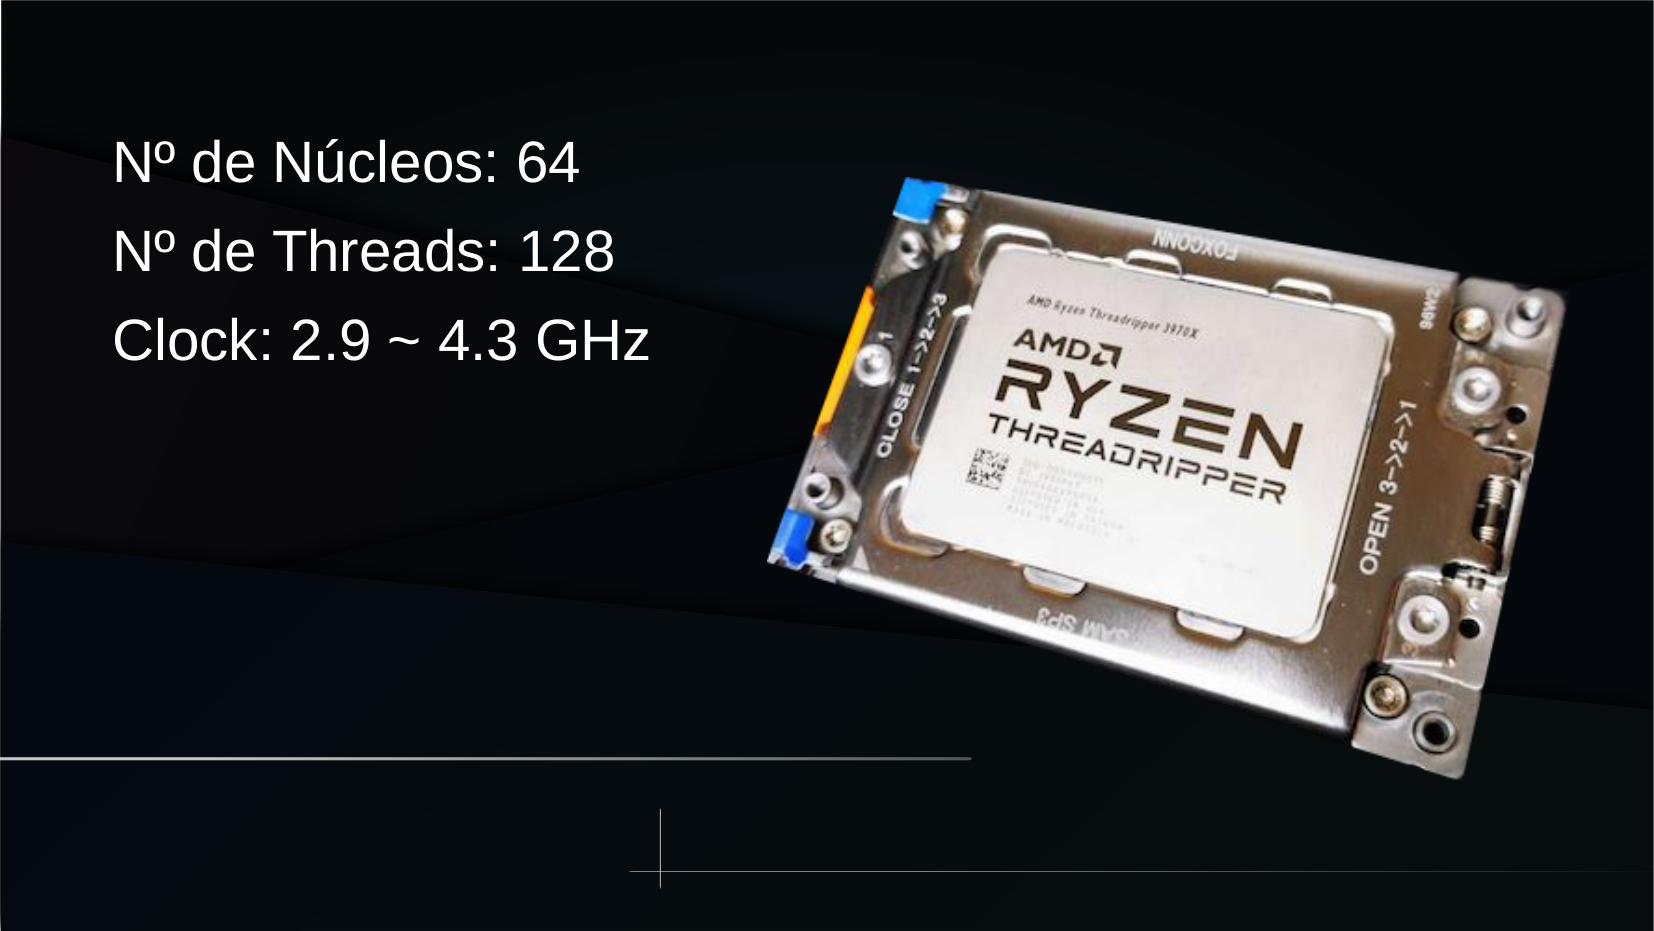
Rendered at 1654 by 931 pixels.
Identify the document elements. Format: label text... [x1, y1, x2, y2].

picture [0, 0, 1654, 931]
list Nº de Núcleos: 64 Nº de Threads: 128 Clock: 2.9 ~ 4.3 GHz [112, 129, 709, 402]
